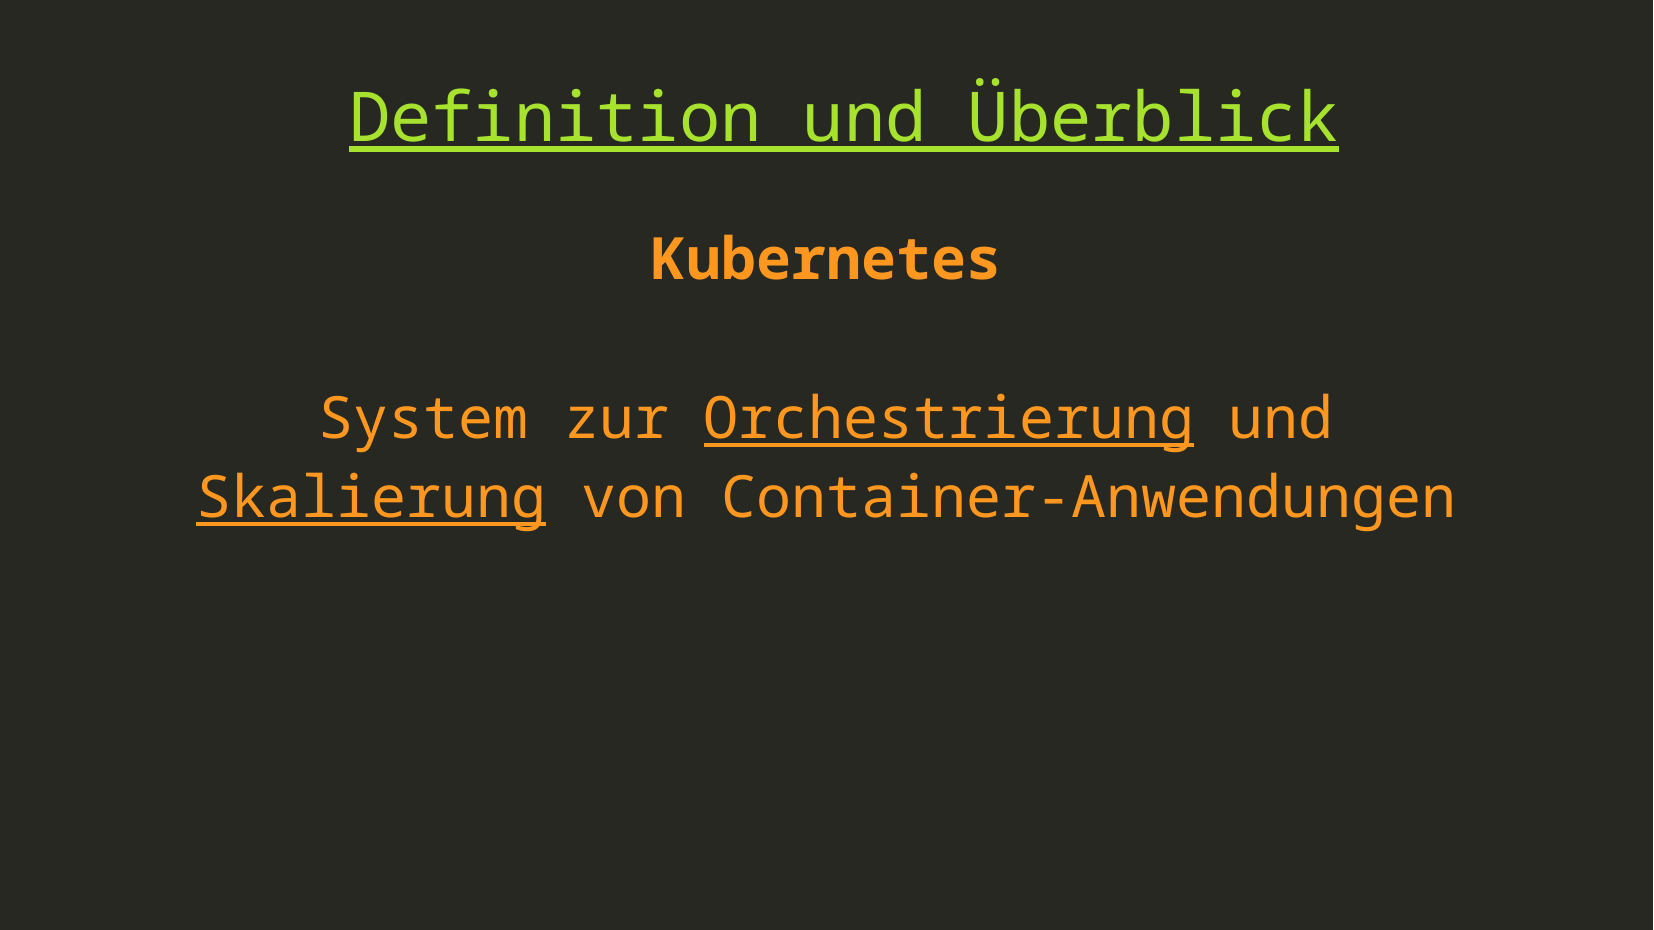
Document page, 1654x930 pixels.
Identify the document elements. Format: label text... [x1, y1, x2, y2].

subtitle Kubernetes System zur Orchestrierung und Skalierung von Container-Anwendungen [82, 217, 1571, 811]
title Definition und Überblick [82, 36, 1571, 193]
